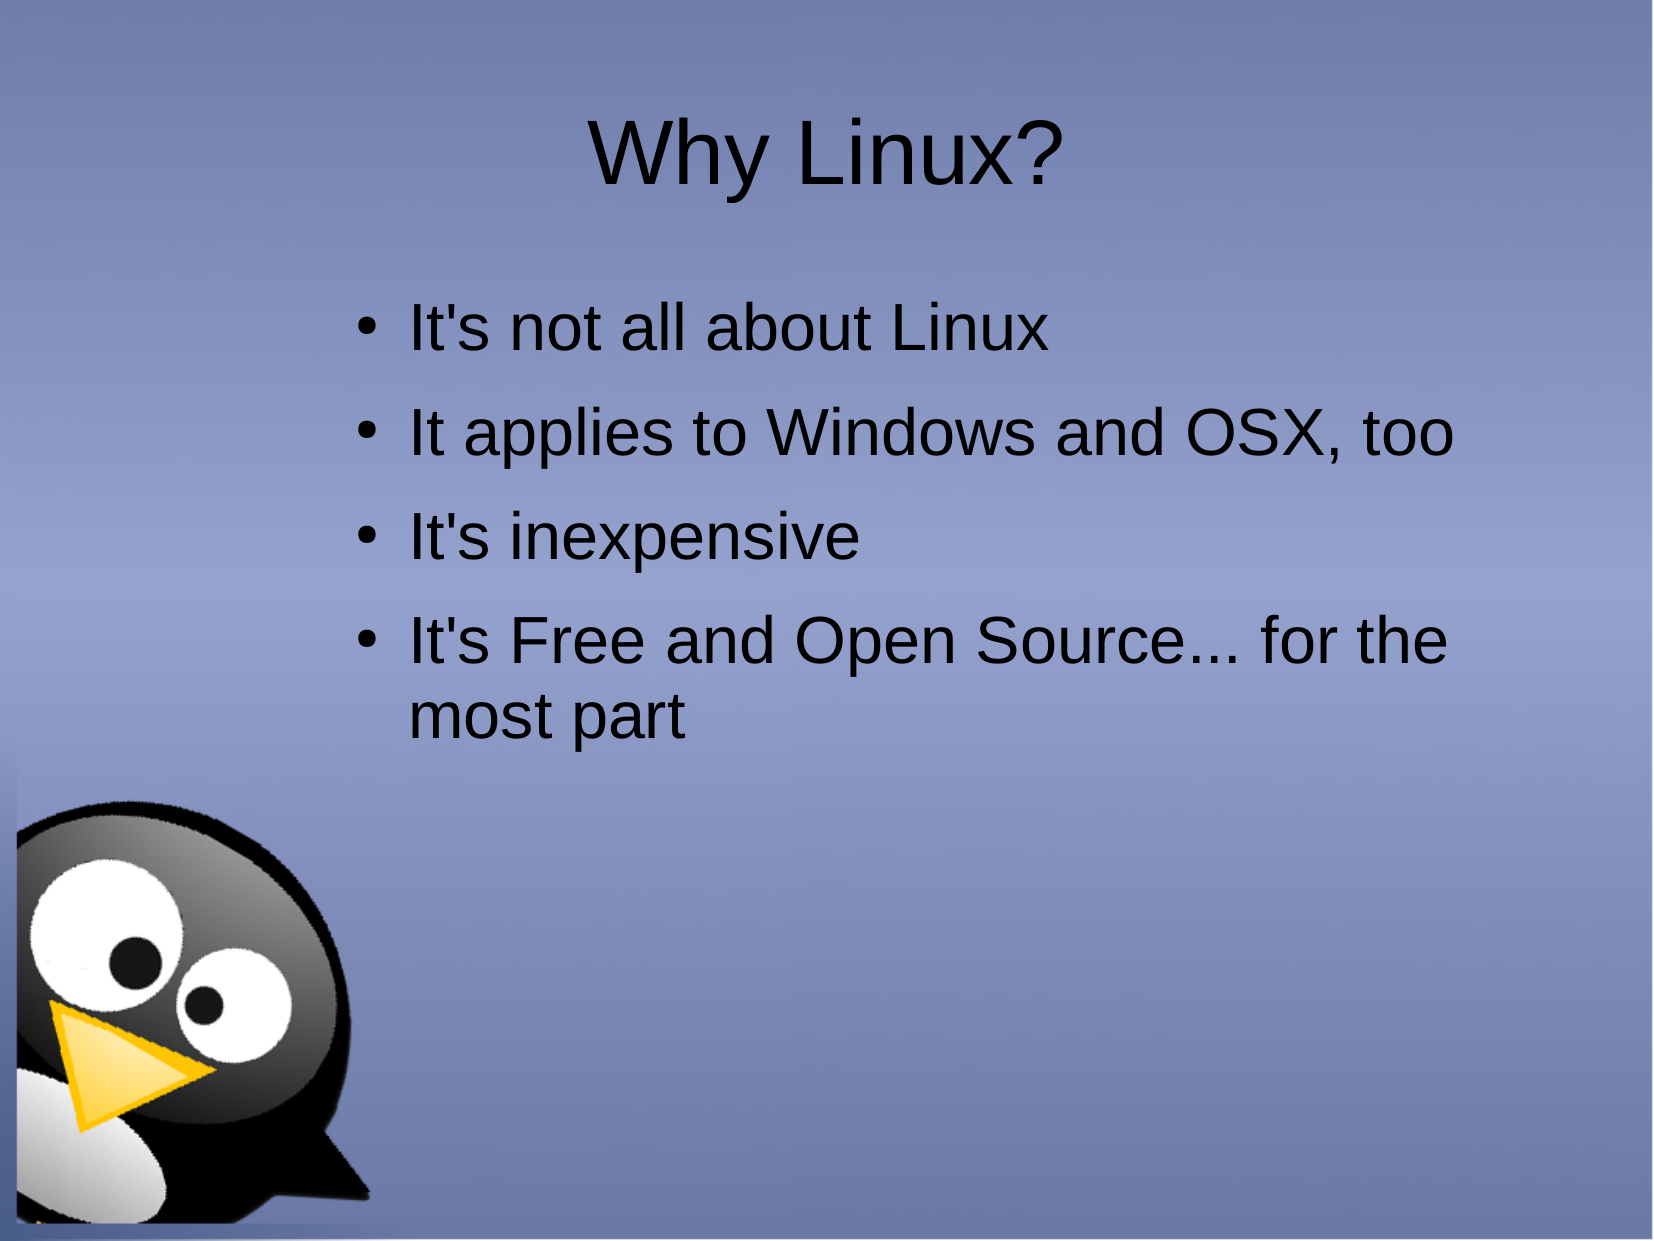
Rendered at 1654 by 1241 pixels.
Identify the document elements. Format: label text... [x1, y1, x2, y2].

picture [0, 0, 1654, 1241]
list It's not all about Linux It applies to Windows and OSX, too It's inexpensive It's Free and Open Source... for the most part [337, 290, 1571, 1109]
title Why Linux? [82, 49, 1571, 257]
